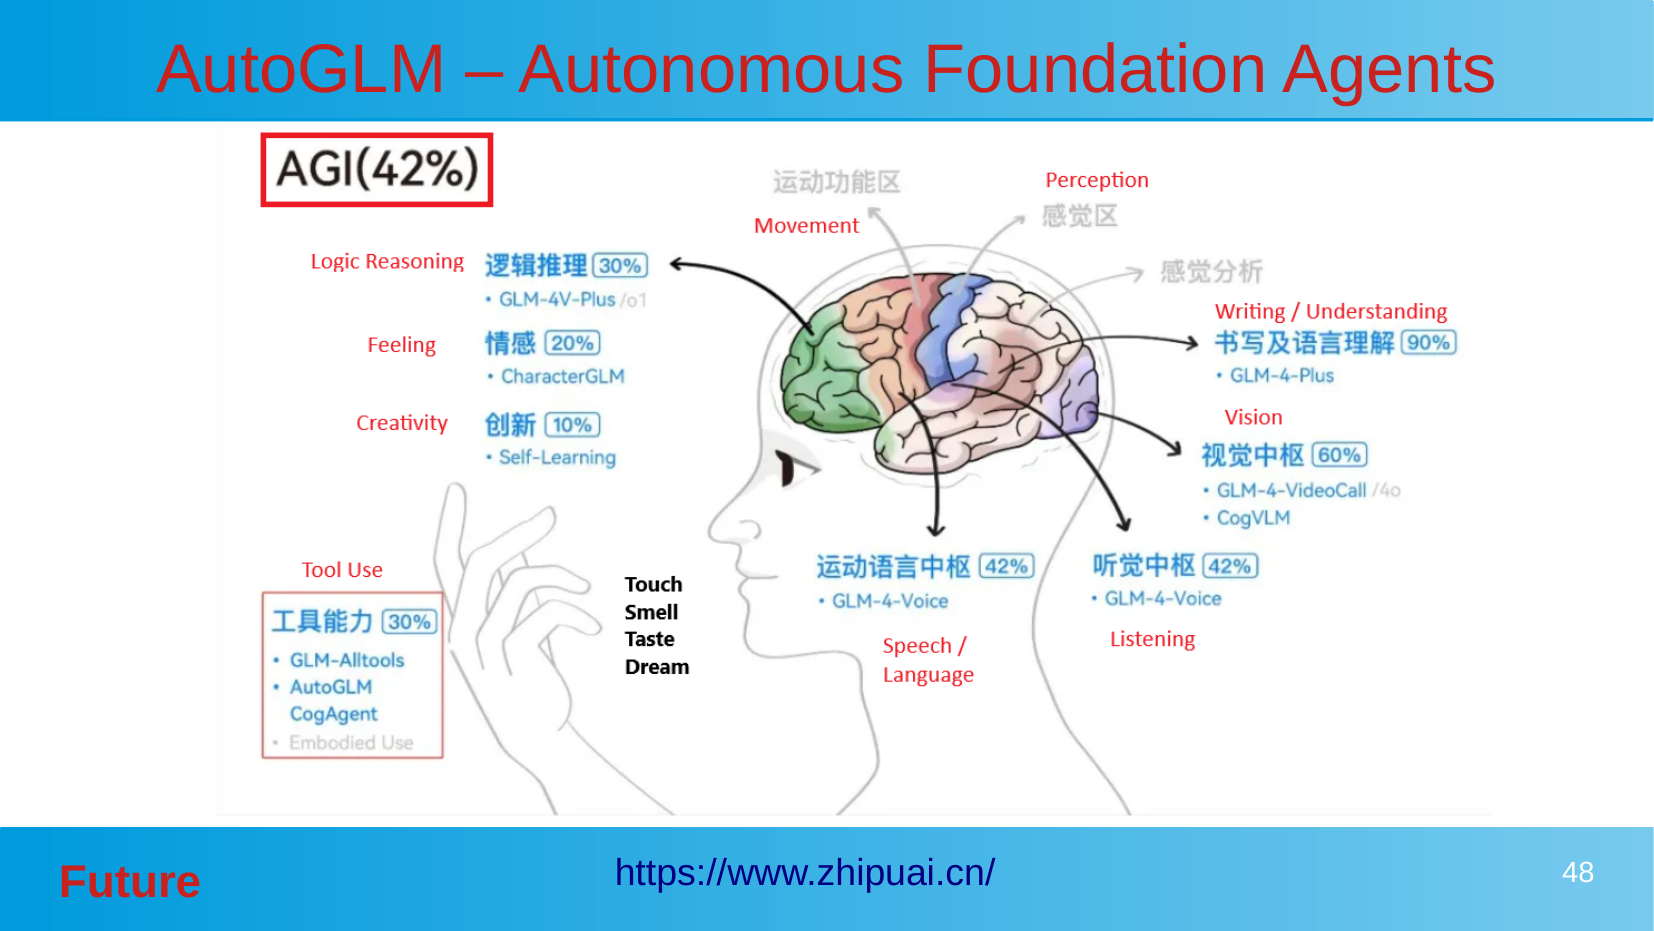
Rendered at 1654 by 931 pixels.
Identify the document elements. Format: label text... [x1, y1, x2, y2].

text_box https://www.zhipuai.cn/ [600, 844, 1197, 901]
picture [215, 127, 1492, 820]
title AutoGLM – Autonomous Foundation Agents [59, 29, 1595, 108]
